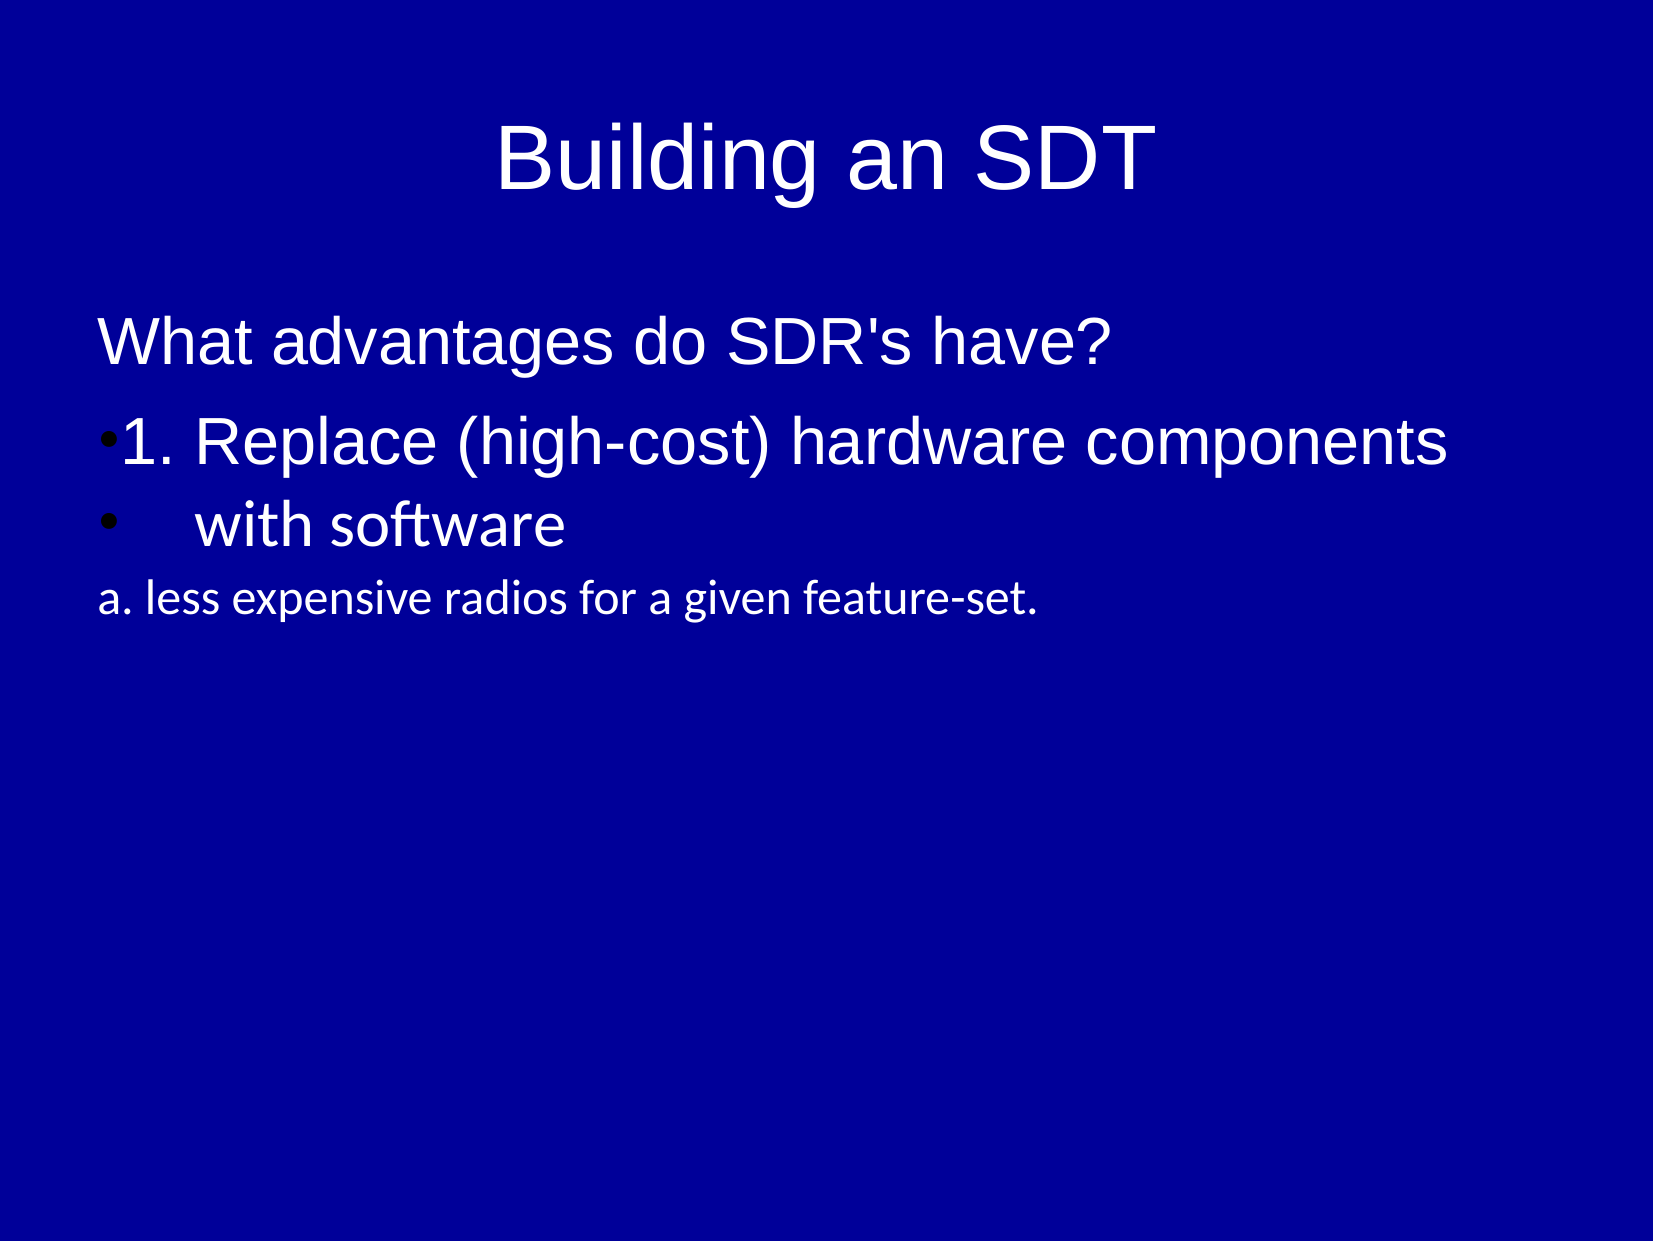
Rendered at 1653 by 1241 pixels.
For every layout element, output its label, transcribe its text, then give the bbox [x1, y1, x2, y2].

text_box Building an SDT [82, 49, 1571, 257]
text_box What advantages do SDR's have? 1. Replace (high-cost) hardware components with software a. less expensive radios for a given feature-set. [82, 290, 1571, 1109]
